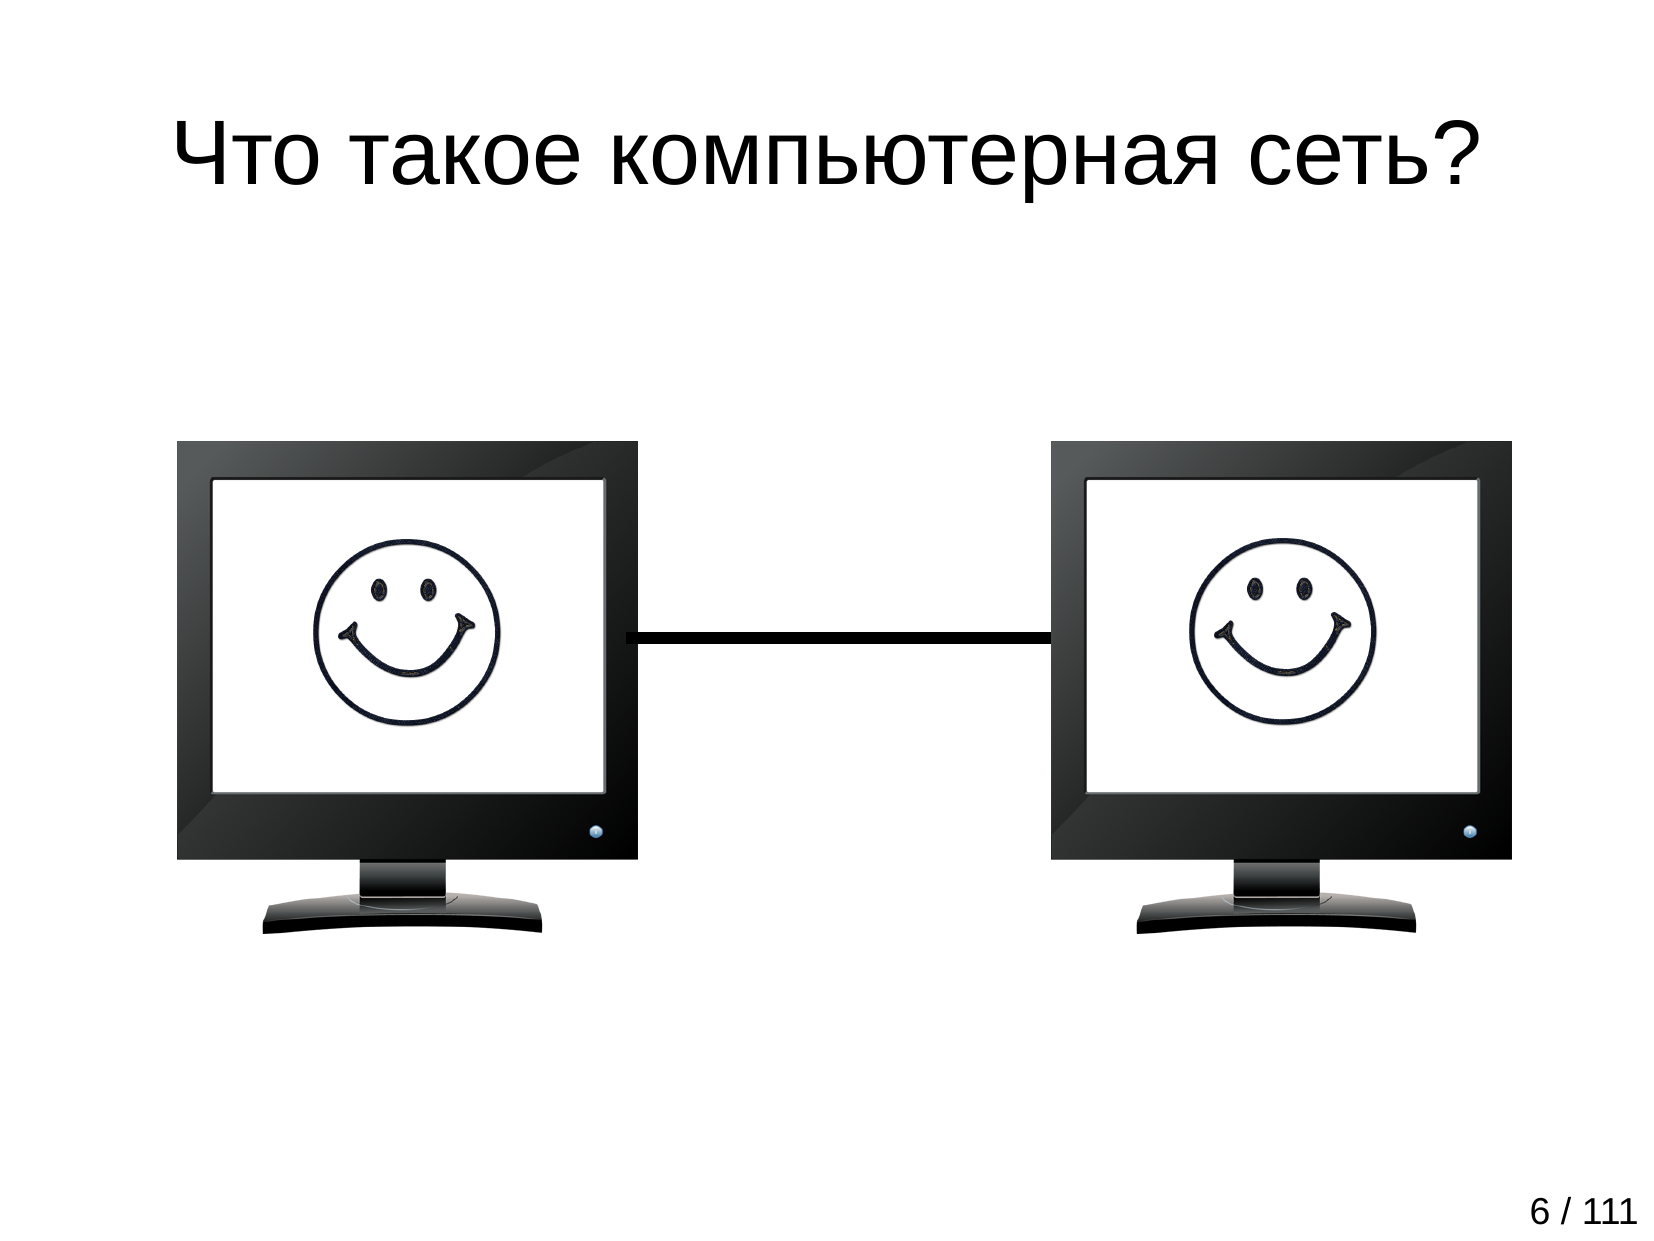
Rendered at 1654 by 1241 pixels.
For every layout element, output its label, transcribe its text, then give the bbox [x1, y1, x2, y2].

picture [177, 441, 638, 934]
picture [1051, 441, 1512, 934]
text_box [1122, 484, 1430, 721]
text_box <number> / 111 [1380, 1183, 1654, 1241]
text_box [248, 484, 556, 721]
title Что такое компьютерная сеть? [82, 49, 1571, 257]
